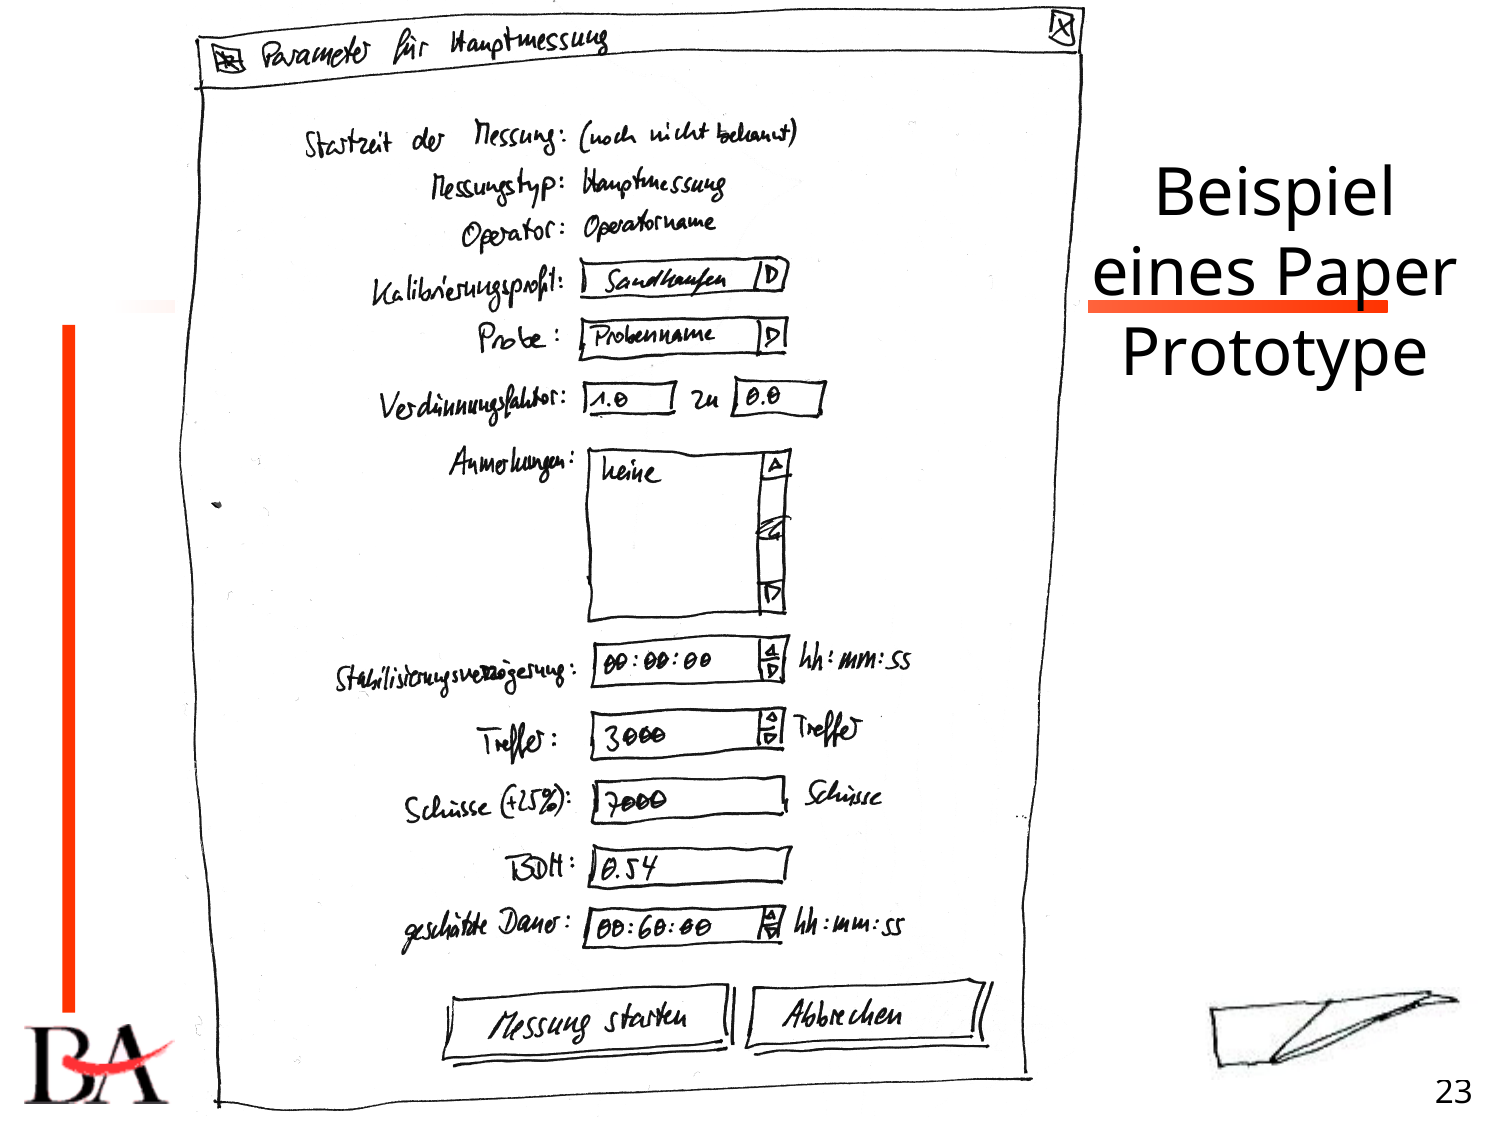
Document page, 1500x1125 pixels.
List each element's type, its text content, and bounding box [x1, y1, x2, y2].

chart [175, 0, 1088, 1117]
chart [1200, 987, 1480, 1080]
picture [24, 1024, 175, 1104]
title Beispiel eines Paper Prototype [1088, 24, 1488, 513]
